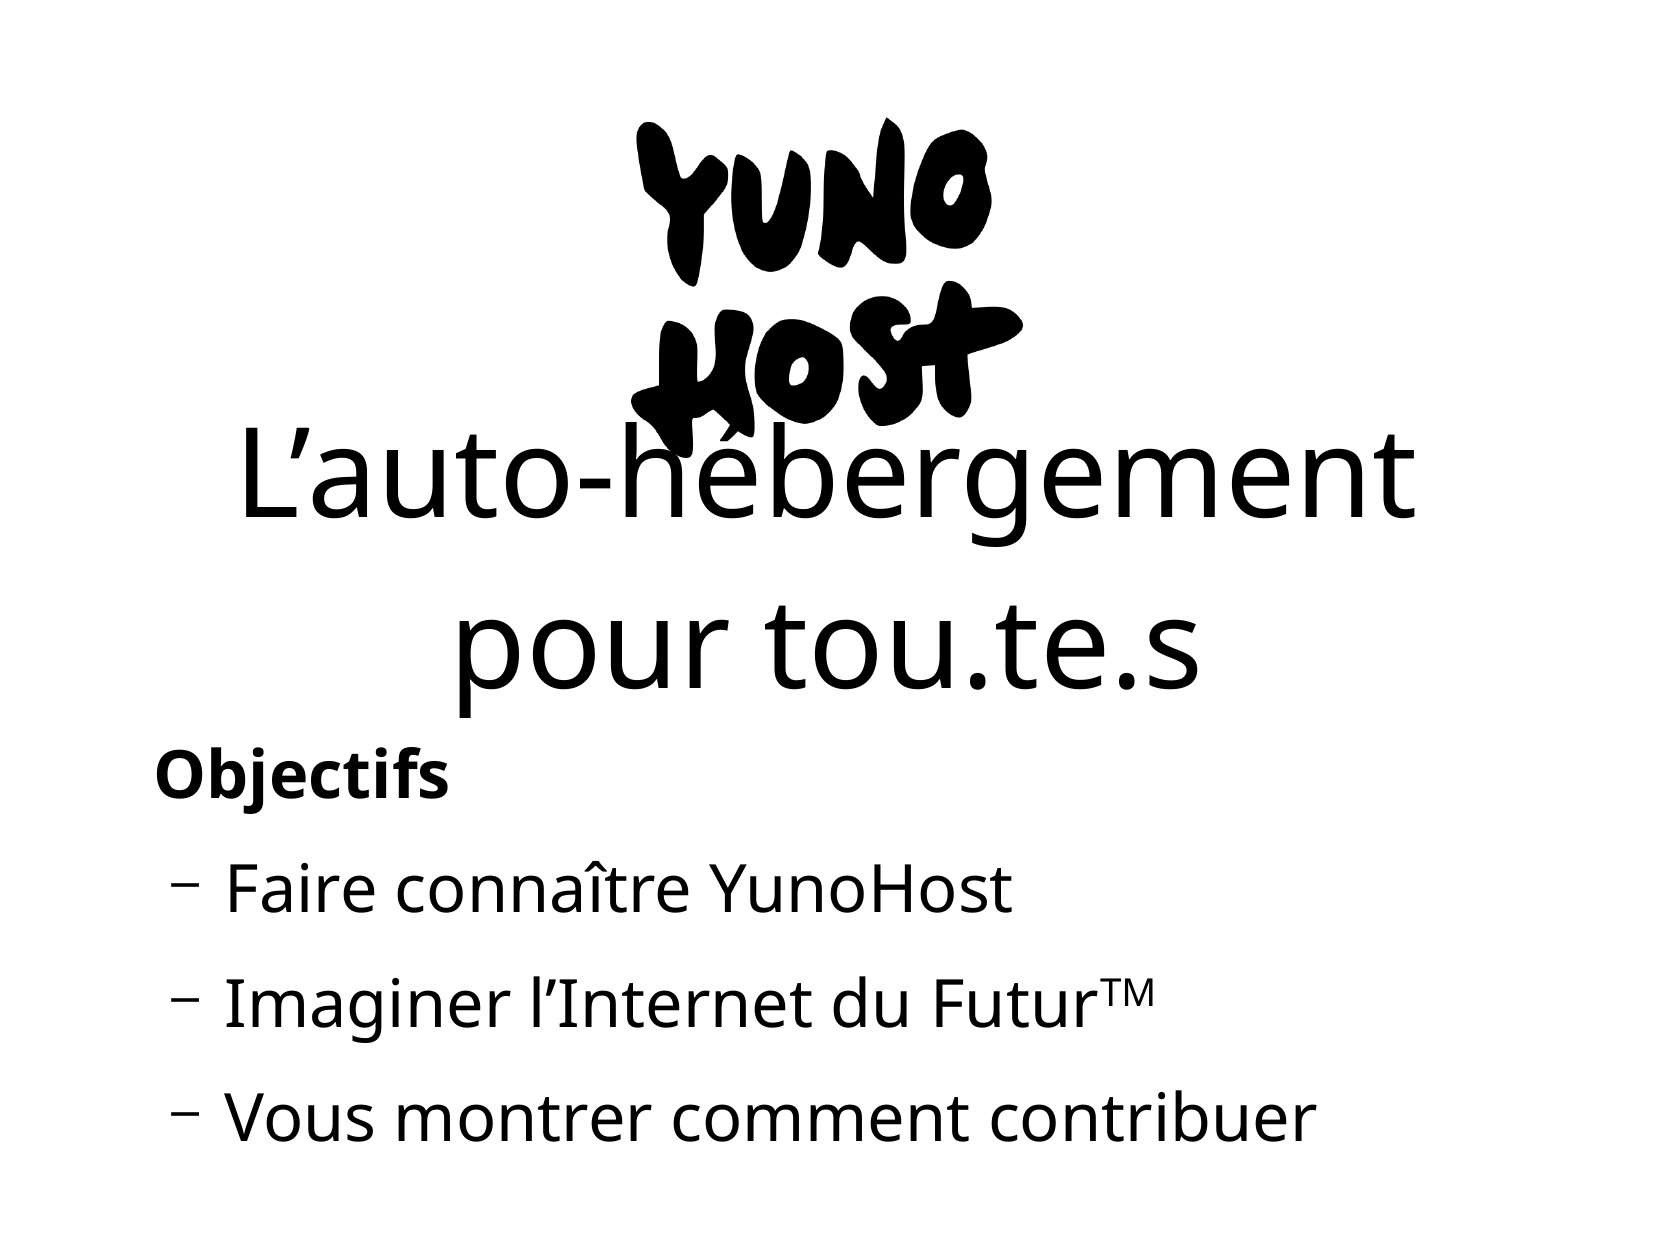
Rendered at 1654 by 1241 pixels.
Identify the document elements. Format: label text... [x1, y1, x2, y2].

list Objectifs Faire connaître YunoHost Imaginer l’Internet du FuturTM Vous montrer comment contribuer [82, 727, 1571, 1162]
picture [631, 117, 1023, 458]
title L’auto-hébergement pour tou.te.s [82, 451, 1571, 659]
